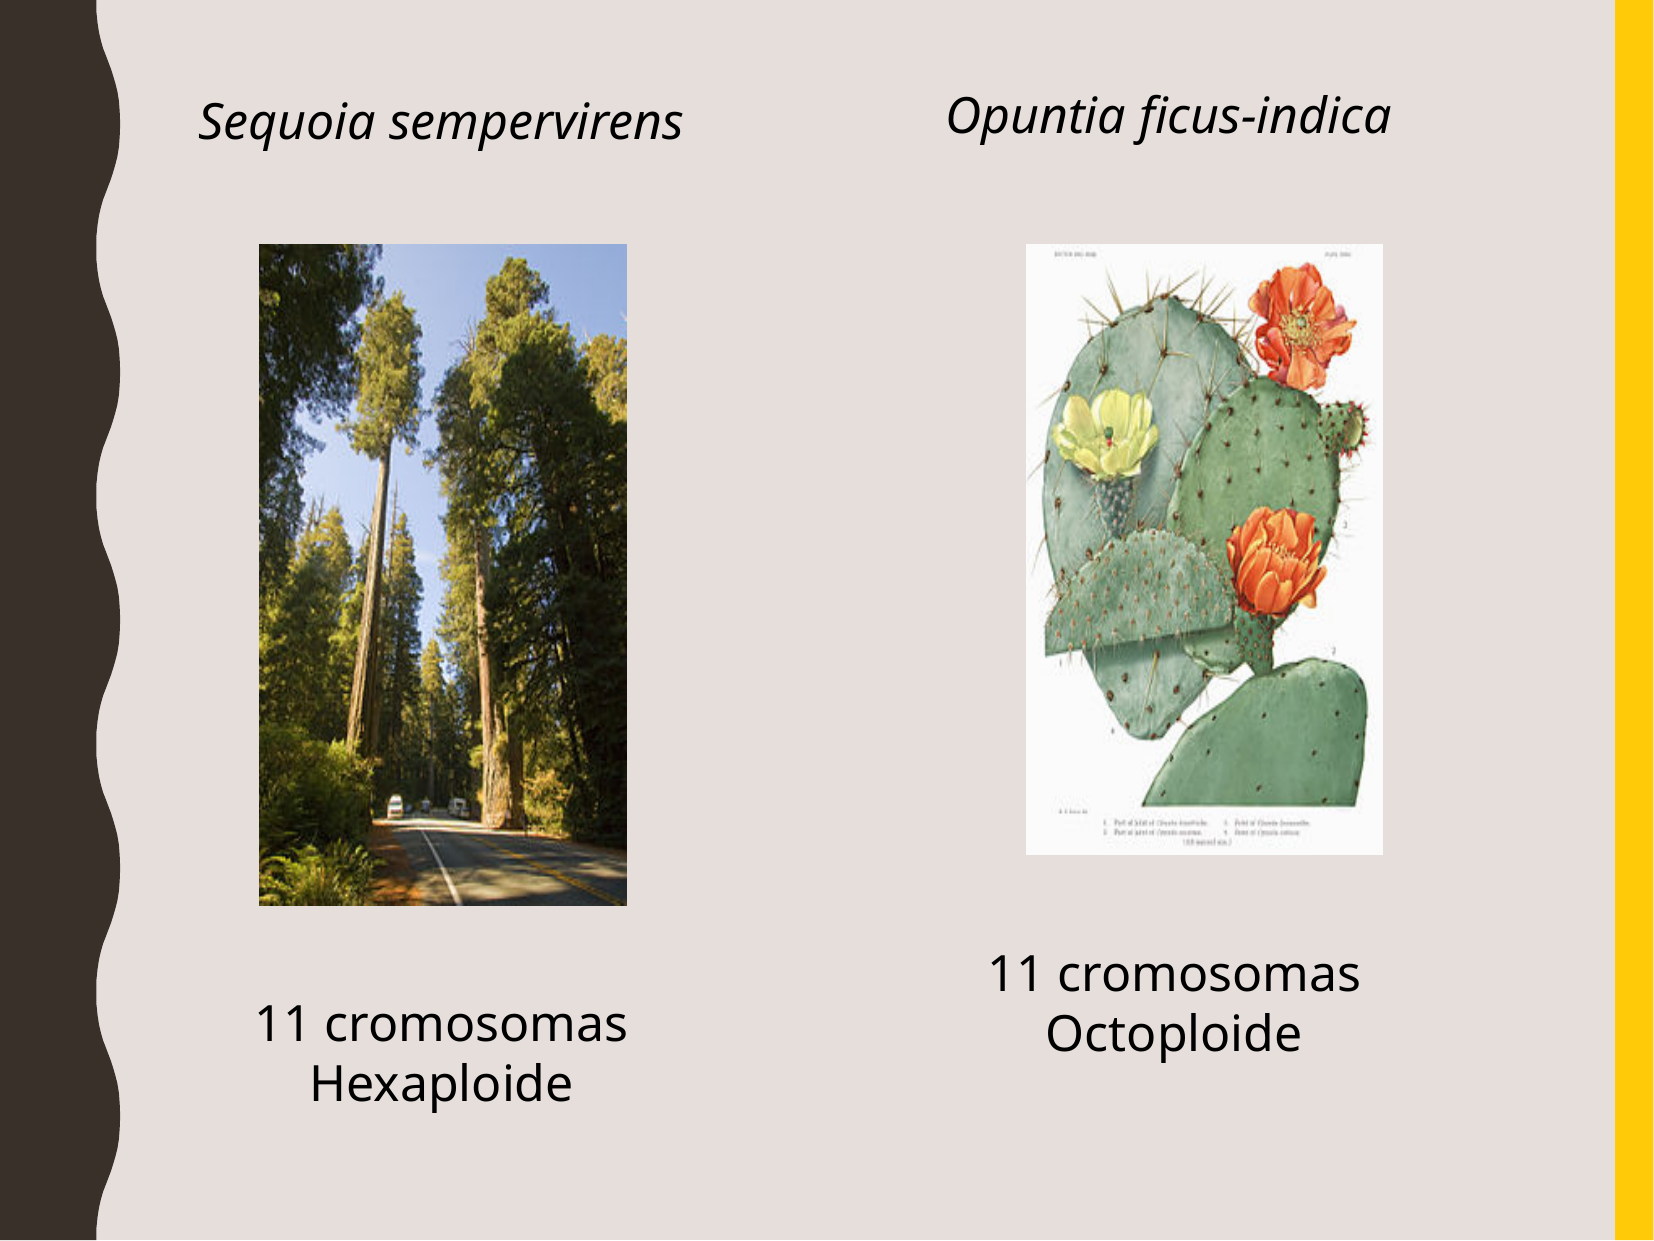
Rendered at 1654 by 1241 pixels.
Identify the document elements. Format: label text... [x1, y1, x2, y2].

picture [259, 244, 627, 906]
text_box 11 cromosomas Octoploide [972, 933, 1377, 1129]
text_box 11 cromosomas Hexaploide [239, 984, 644, 1179]
picture [1026, 244, 1383, 855]
text_box Sequoia sempervirens [183, 82, 700, 157]
text_box Opuntia ficus-indica [930, 75, 1408, 151]
